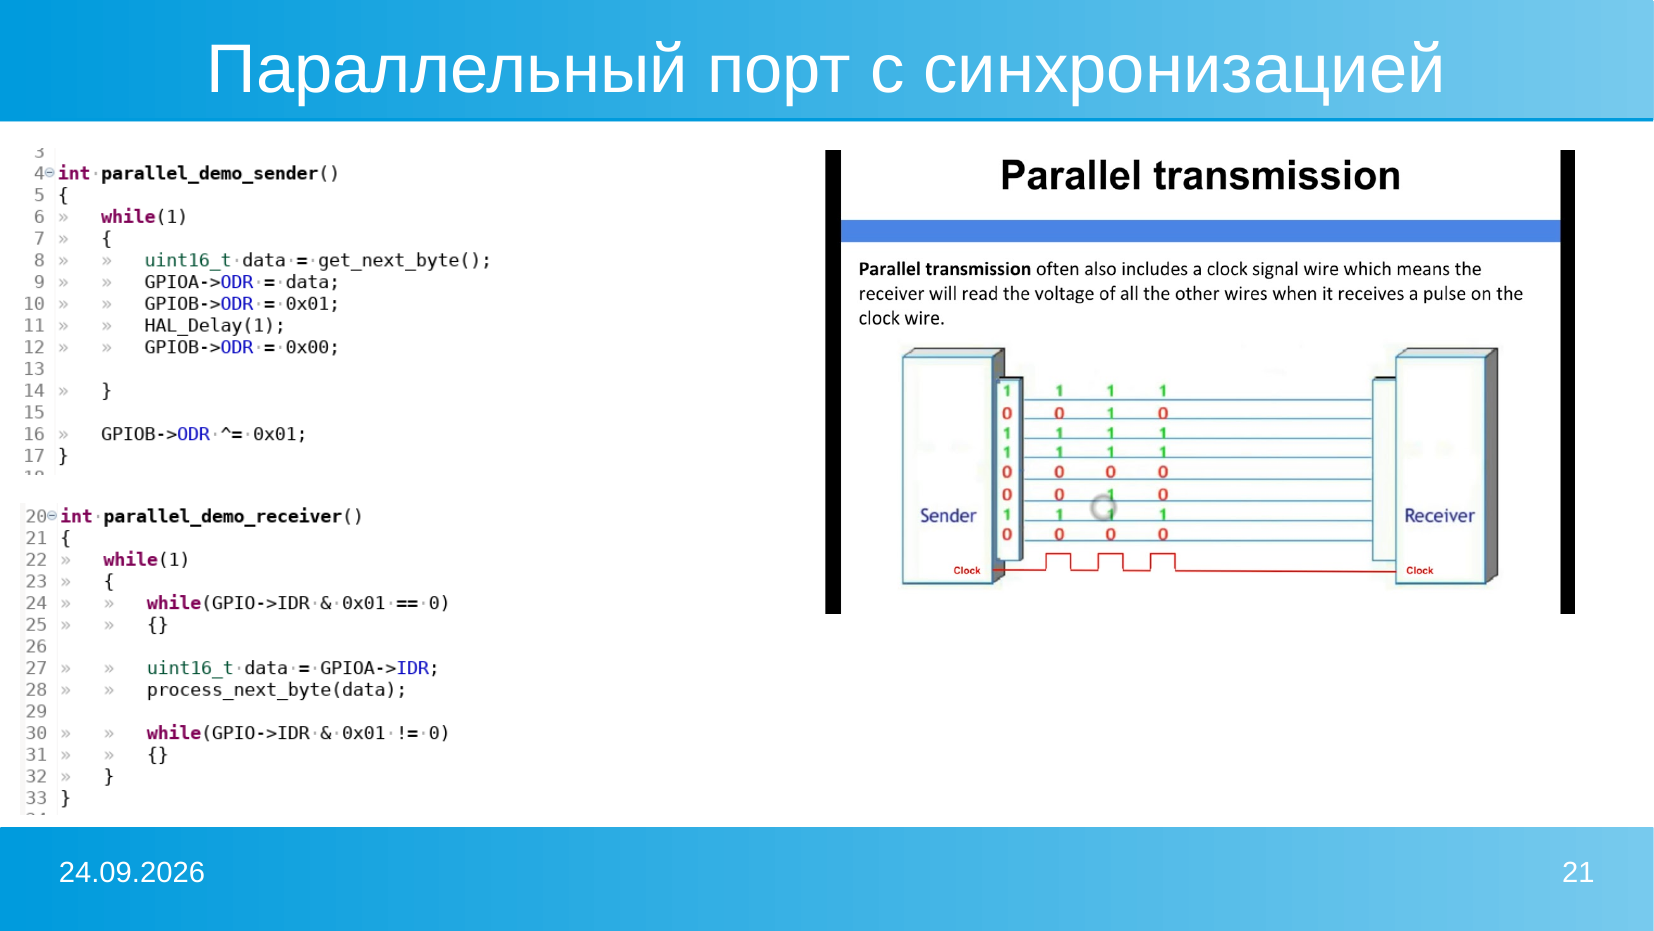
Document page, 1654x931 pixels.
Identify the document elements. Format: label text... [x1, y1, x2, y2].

title Параллельный порт с синхронизацией [59, 29, 1595, 108]
picture [20, 503, 509, 815]
picture [825, 150, 1576, 614]
picture [23, 148, 506, 475]
